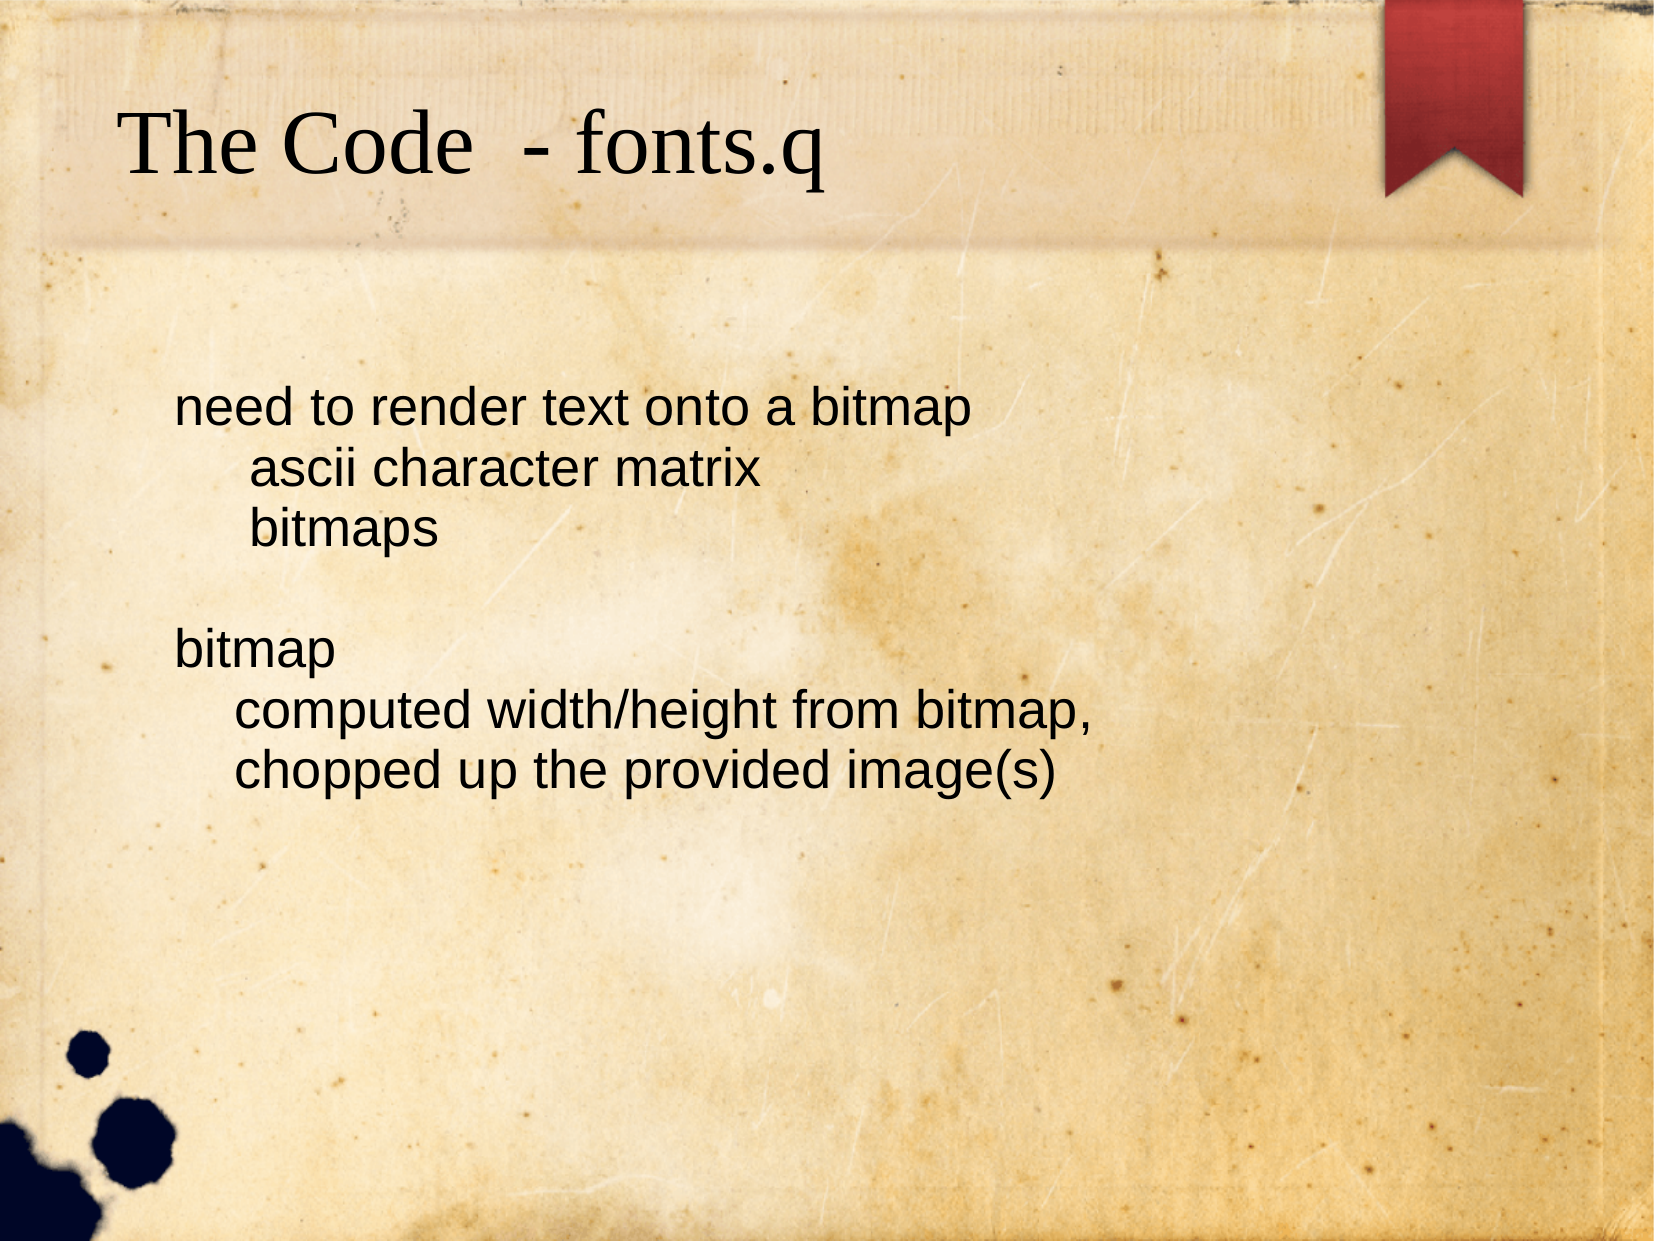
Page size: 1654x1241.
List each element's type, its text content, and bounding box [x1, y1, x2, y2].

picture [0, 0, 1654, 1241]
text_box need to render text onto a bitmap ascii character matrix bitmaps bitmap computed width/height from bitmap, chopped up the provided image(s) [159, 369, 1362, 976]
title The Code - fonts.q [116, 49, 1381, 237]
